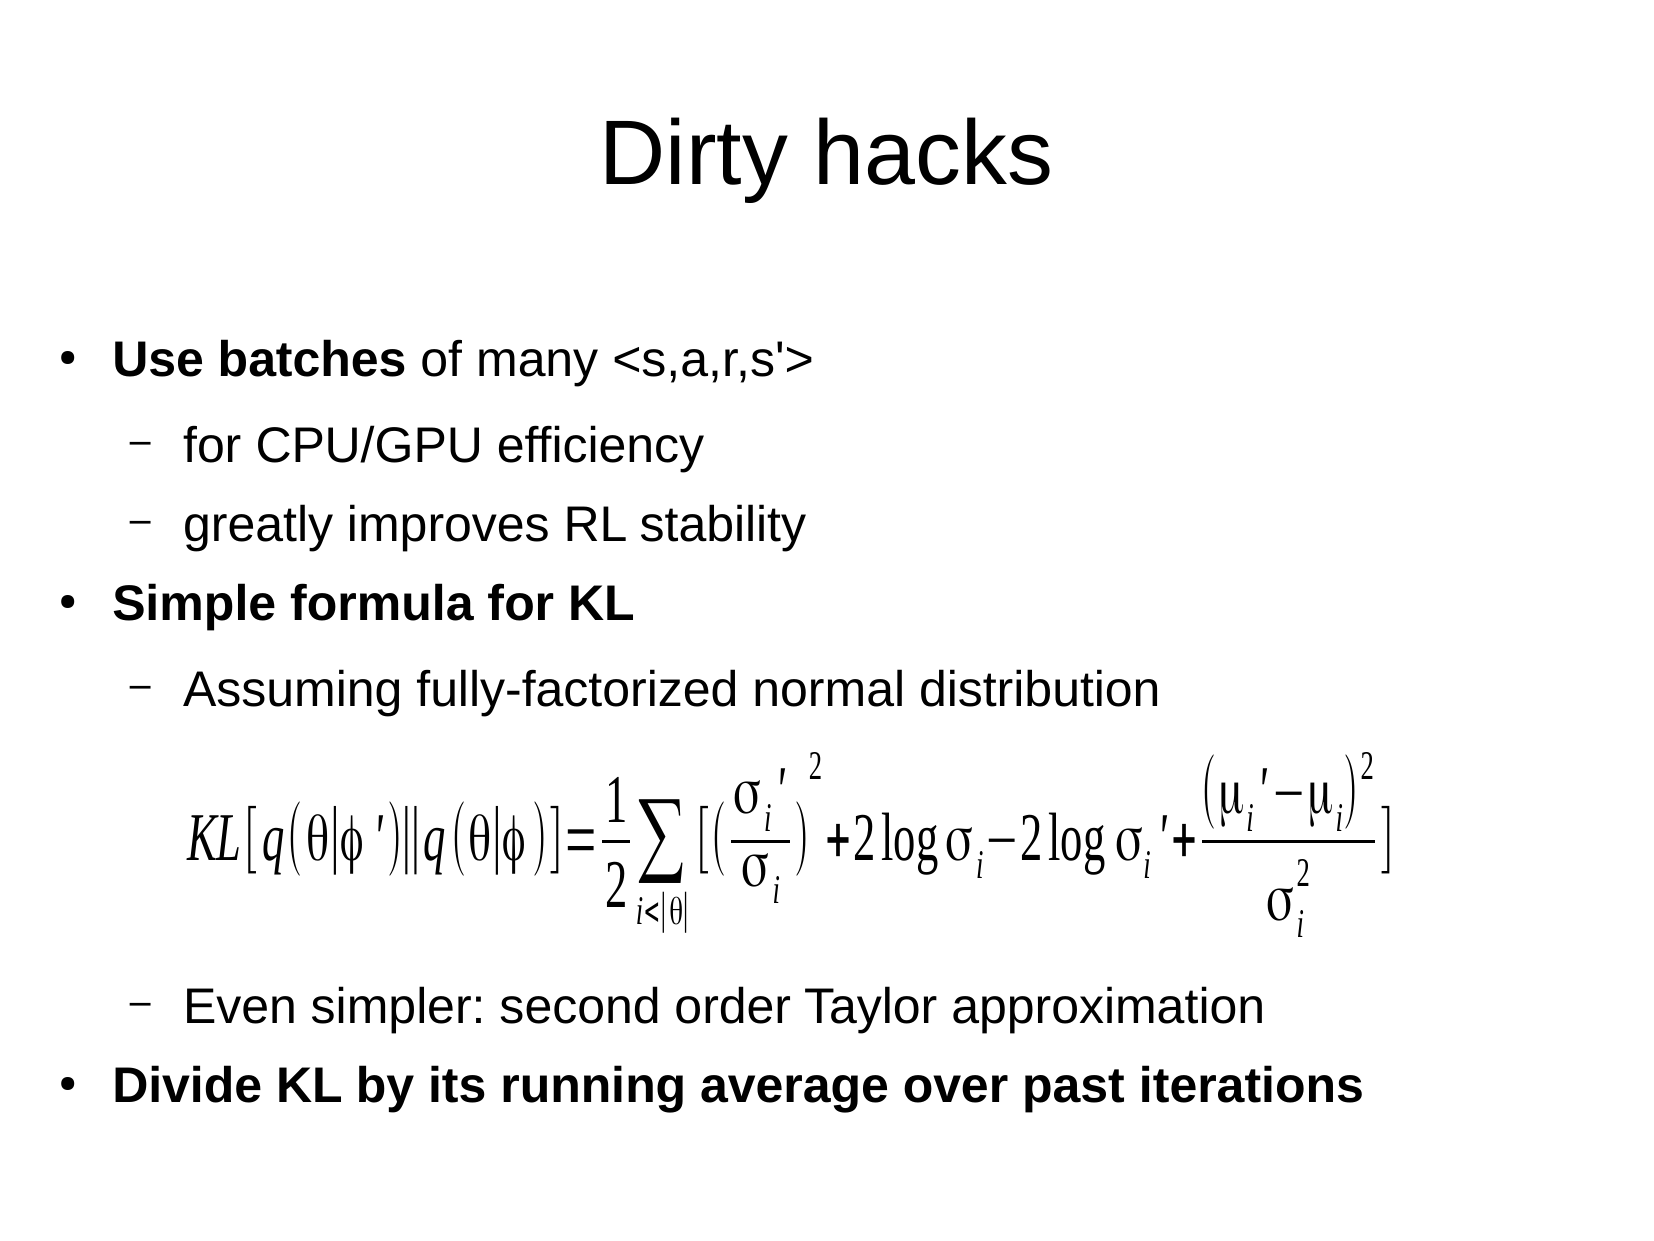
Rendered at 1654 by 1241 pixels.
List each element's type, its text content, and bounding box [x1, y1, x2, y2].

chart [173, 741, 1404, 946]
list Use batches of many <s,a,r,s'> for CPU/GPU efficiency greatly improves RL stability Simple formula for KL Assuming fully-factorized normal distribution Even simpler: second order Taylor approximation Divide KL by its running average over past iterations [41, 331, 1654, 1241]
title Dirty hacks [82, 49, 1571, 257]
